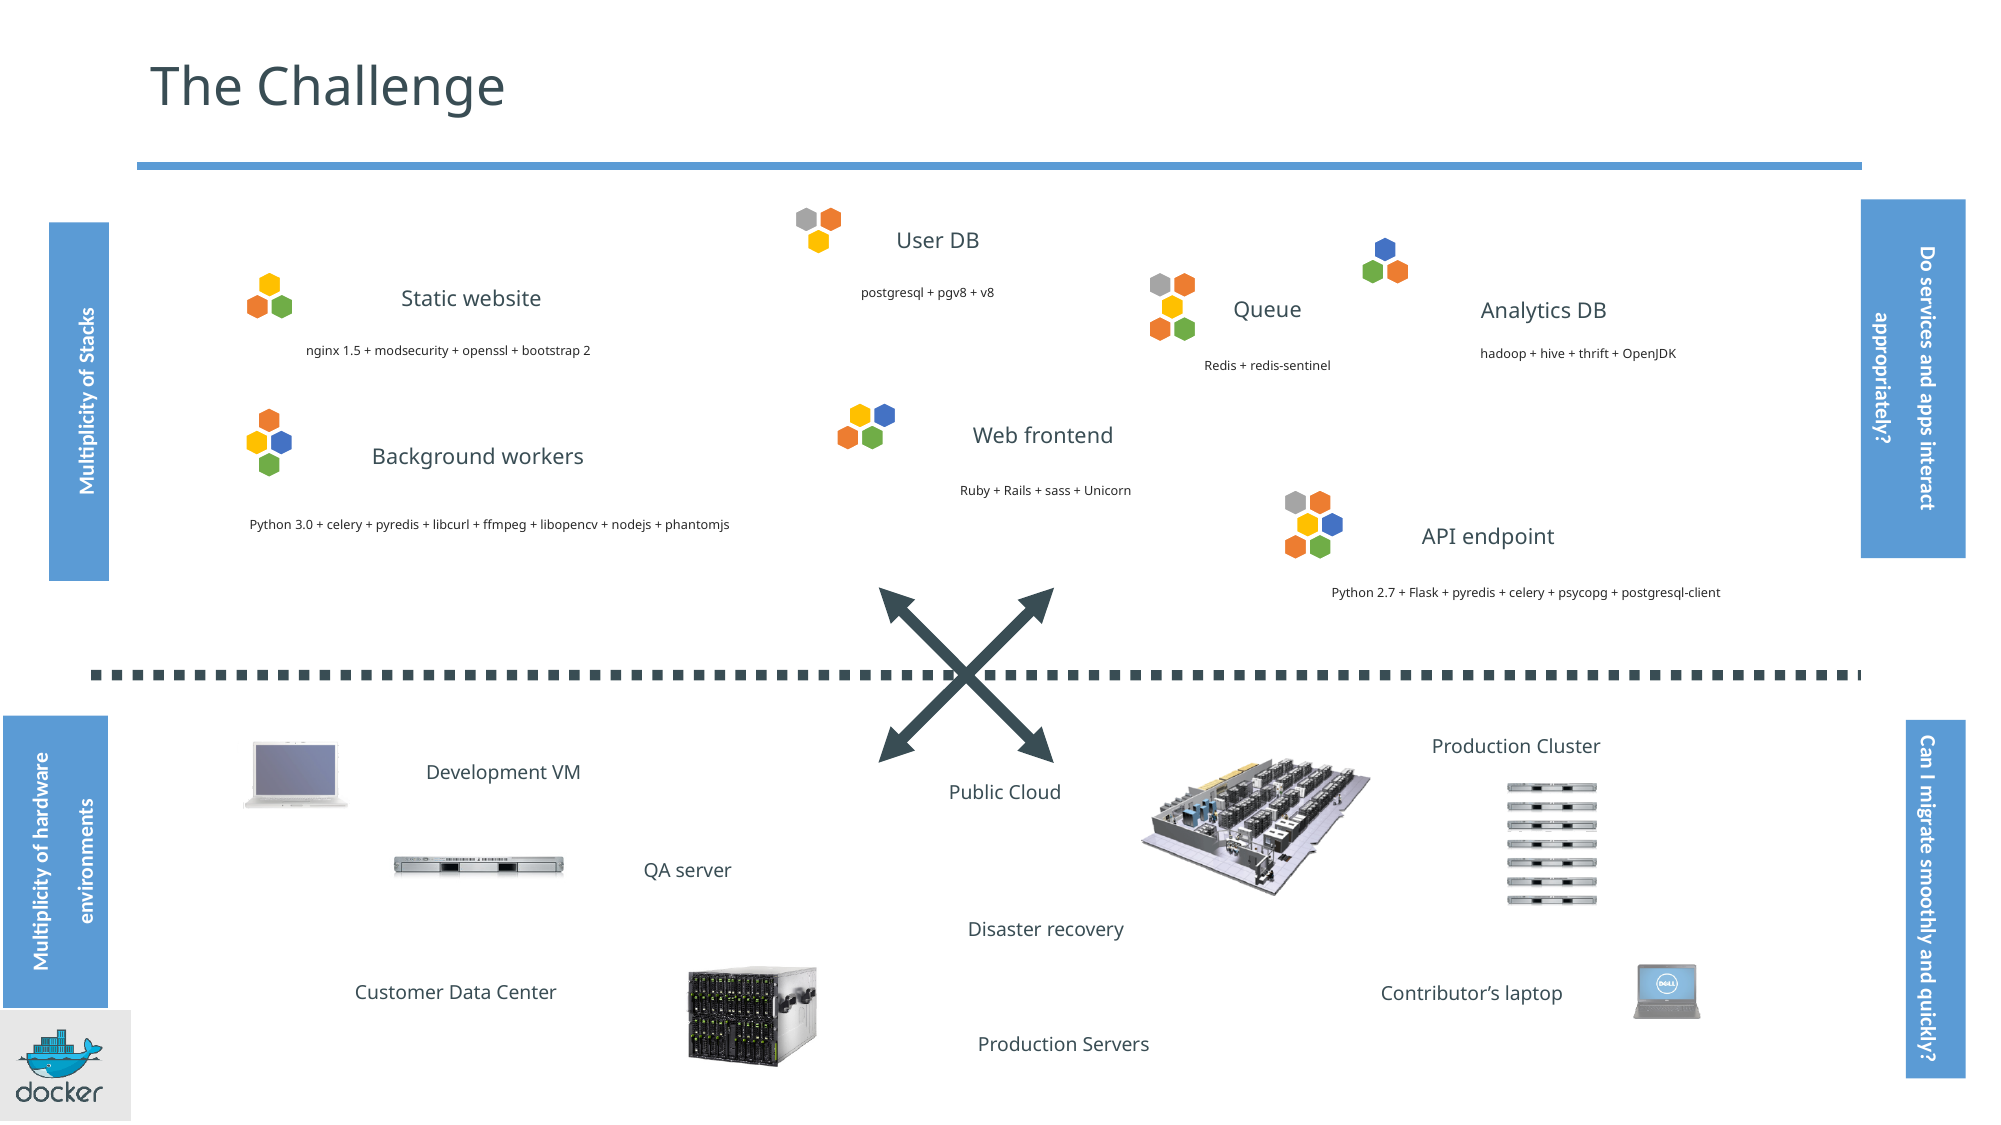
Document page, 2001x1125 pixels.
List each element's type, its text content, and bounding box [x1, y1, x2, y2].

text_box [795, 206, 843, 255]
text_box API endpoint [1421, 506, 1555, 543]
text_box [245, 407, 293, 478]
text_box Production Cluster [1431, 719, 1601, 760]
text_box Background workers [371, 426, 585, 472]
text_box [836, 402, 896, 451]
text_box Public Cloud [948, 766, 1062, 807]
picture [682, 963, 819, 1069]
text_box Multiplicity of Stacks [49, 222, 109, 581]
text_box Can I migrate smoothly and quickly? [1905, 719, 1966, 1079]
text_box [246, 271, 294, 320]
picture [1141, 758, 1371, 896]
text_box Python 2.7 + Flask + pyredis + celery + psycopg + postgresql-client [1176, 543, 1876, 634]
text_box [1148, 271, 1196, 343]
text_box Web frontend [972, 406, 1120, 452]
text_box Ruby + Rails + sass + Unicorn [773, 462, 1319, 512]
text_box postgresql + pgv8 + v8 [860, 275, 995, 302]
picture [0, 1010, 131, 1121]
text_box nginx 1.5 + modsecurity + openssl + bootstrap 2 [176, 302, 721, 392]
picture [1507, 783, 1597, 906]
picture [1633, 964, 1701, 1019]
text_box Python 3.0 + celery + pyredis + libcurl + ffmpeg + libopencv + nodejs + phantomjs [140, 475, 840, 566]
text_box [1361, 236, 1410, 285]
text_box Queue [1233, 280, 1302, 326]
text_box Customer Data Center [354, 966, 558, 1007]
text_box hadoop + hive + thrift + OpenJDK [1480, 336, 1677, 364]
text_box Analytics DB [1480, 280, 1608, 326]
text_box Disaster recovery [967, 902, 1125, 943]
title The Challenge [135, 29, 1861, 139]
text_box Do services and apps interact appropriately? [1860, 199, 1966, 559]
picture [389, 811, 567, 926]
text_box User DB [896, 211, 981, 257]
text_box Redis + redis-sentinel [995, 337, 1540, 387]
text_box Static website [401, 269, 542, 302]
text_box Multiplicity of hardware environments [3, 715, 108, 1008]
text_box Production Servers [977, 1018, 1150, 1059]
picture [237, 741, 350, 809]
text_box Contributor’s laptop [1380, 967, 1564, 1008]
text_box [1284, 489, 1344, 560]
text_box QA server [643, 844, 733, 885]
text_box Development VM [425, 746, 582, 787]
